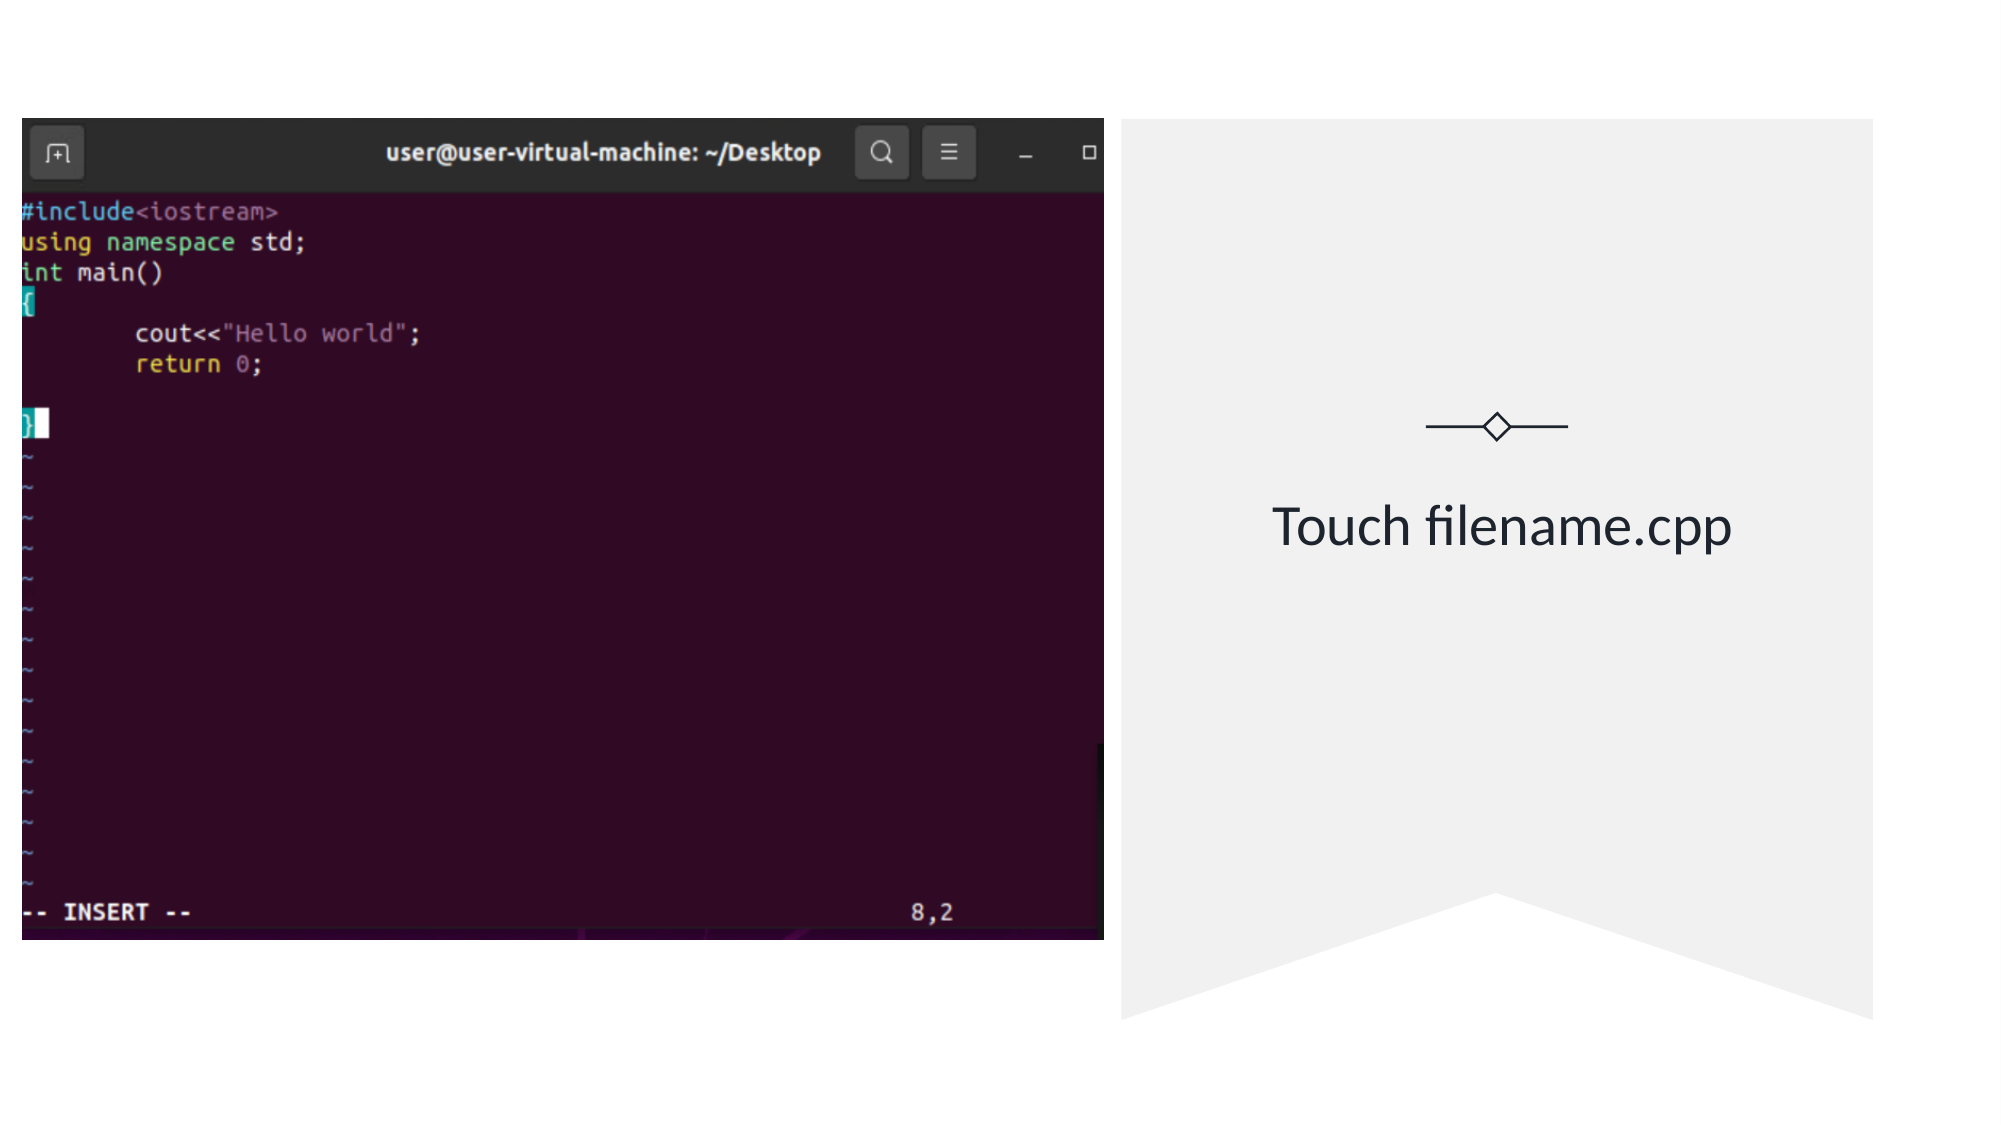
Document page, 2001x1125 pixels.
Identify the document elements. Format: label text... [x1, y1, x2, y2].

text_box [0, 0, 2000, 1125]
list Touch filename.cpp [1194, 473, 1813, 879]
picture [22, 118, 1104, 940]
